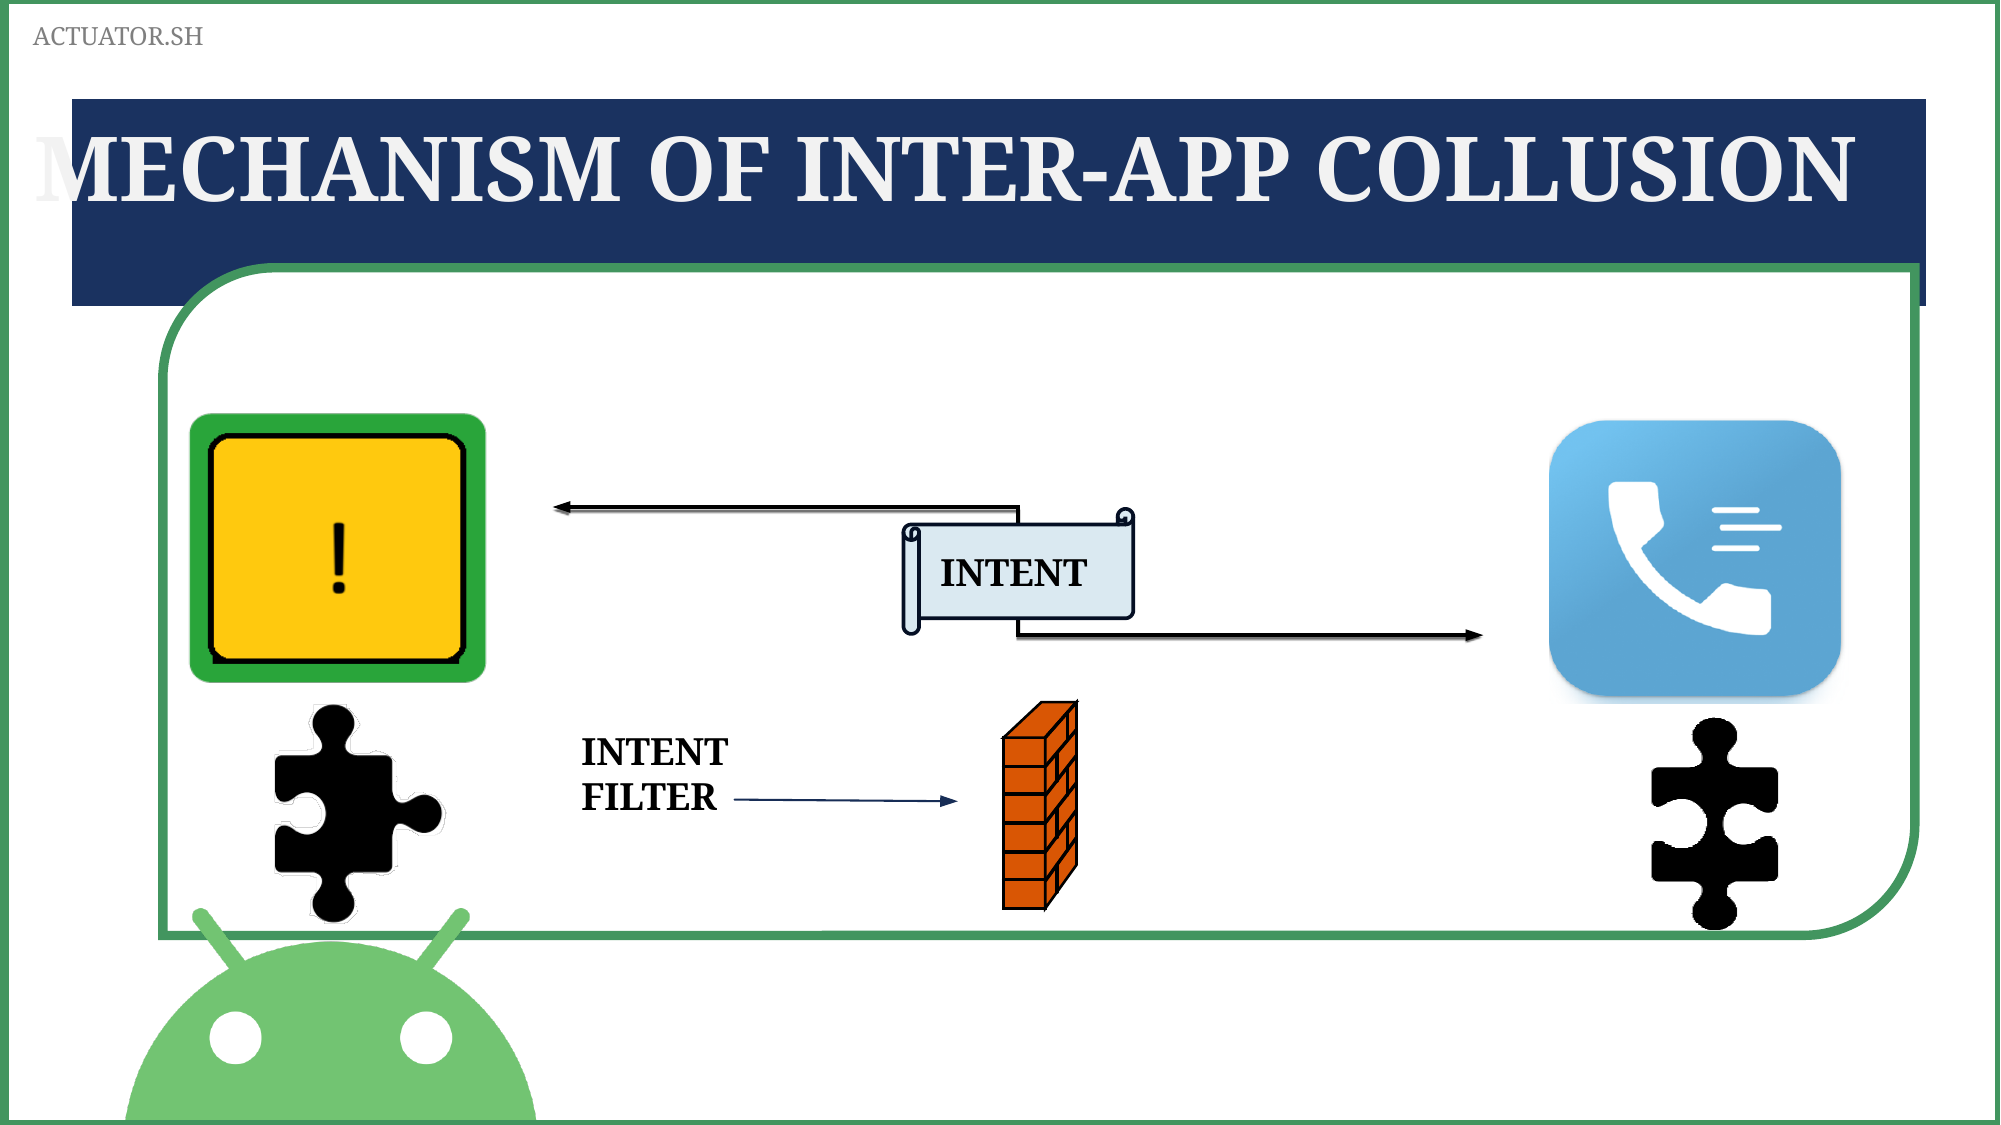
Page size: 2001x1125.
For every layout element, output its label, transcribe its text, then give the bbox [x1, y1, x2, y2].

title Mechanism of Inter-App Collusion [19, 65, 1995, 228]
picture [1635, 711, 1787, 939]
picture [1000, 698, 1084, 916]
picture [9, 397, 979, 1120]
picture [1549, 418, 1853, 707]
text_box [162, 267, 1915, 936]
text_box INTENT [979, 541, 1126, 603]
text_box Actuator.sh [17, 12, 295, 62]
